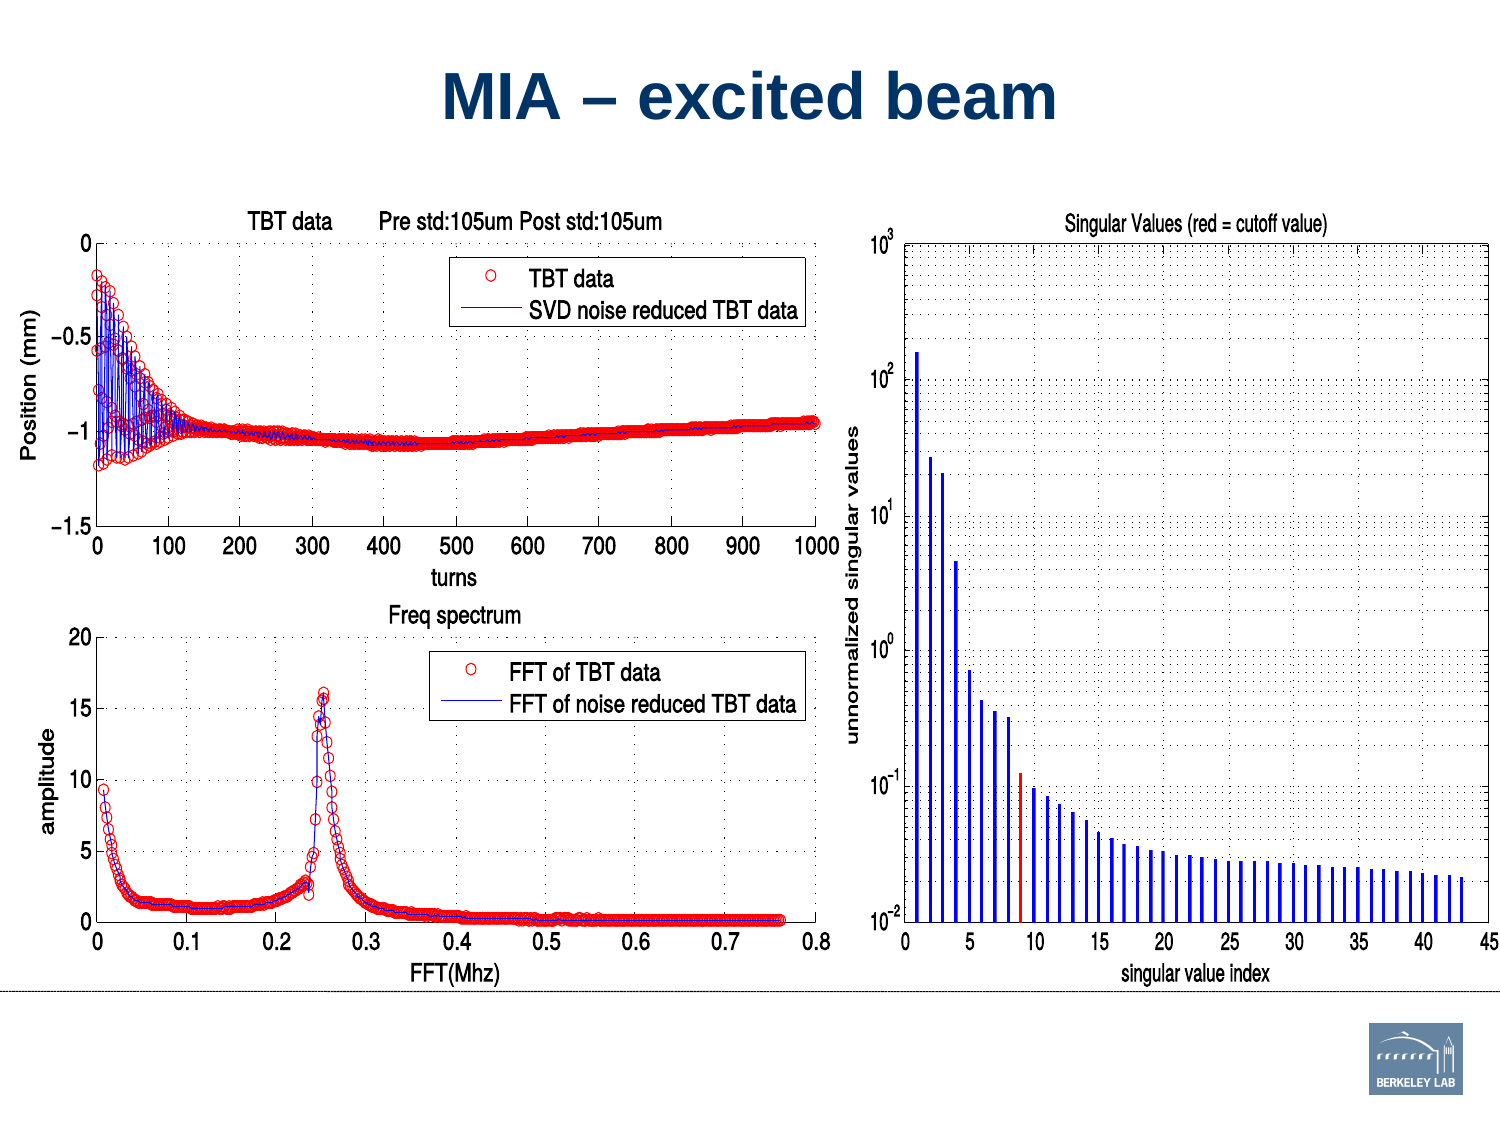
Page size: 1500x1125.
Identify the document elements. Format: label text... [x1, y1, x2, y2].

picture [15, 209, 1500, 991]
picture [1369, 1023, 1463, 1095]
title MIA – excited beam [111, 45, 1389, 141]
